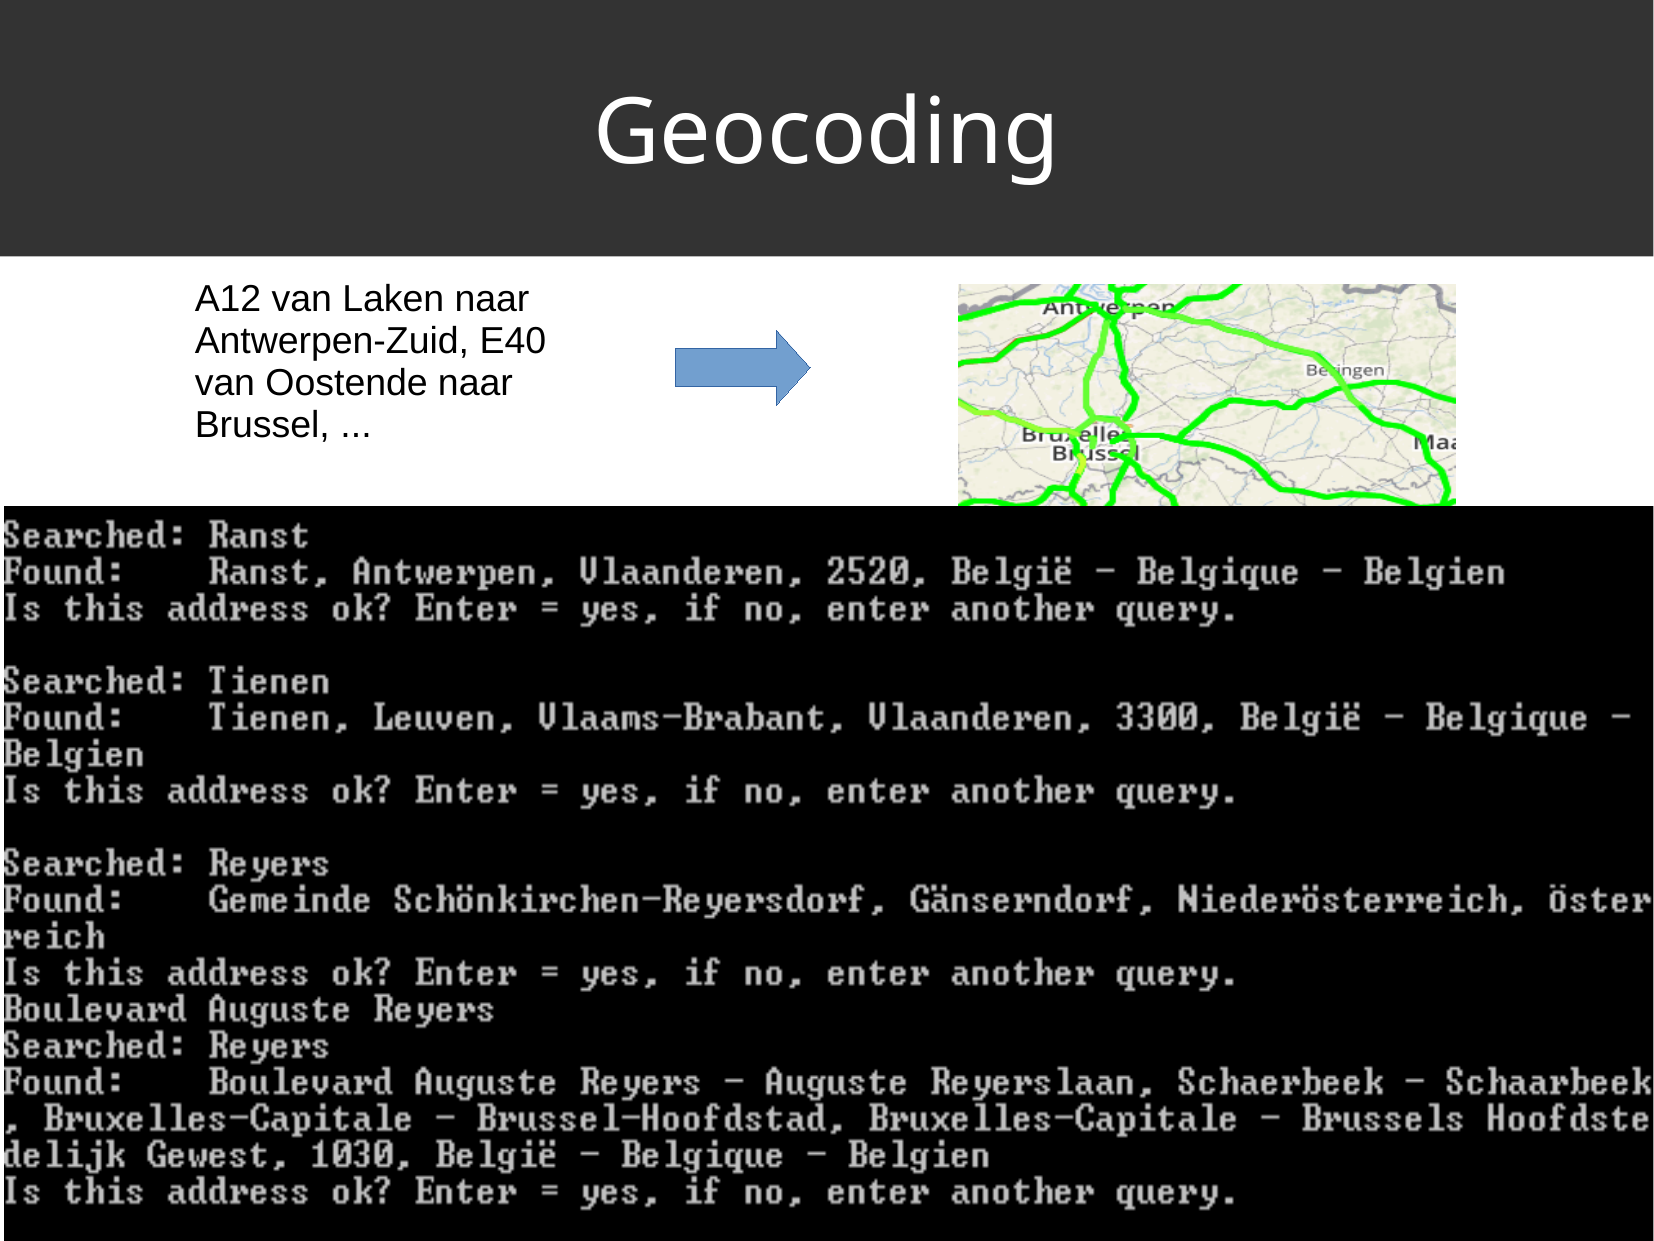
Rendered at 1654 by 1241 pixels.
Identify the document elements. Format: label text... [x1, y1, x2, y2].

text_box A12 van Laken naar Antwerpen-Zuid, E40 van Oostende naar Brussel, ... [180, 270, 631, 453]
picture [4, 284, 1654, 1241]
text_box [675, 330, 811, 406]
title Geocoding [0, 0, 1654, 257]
